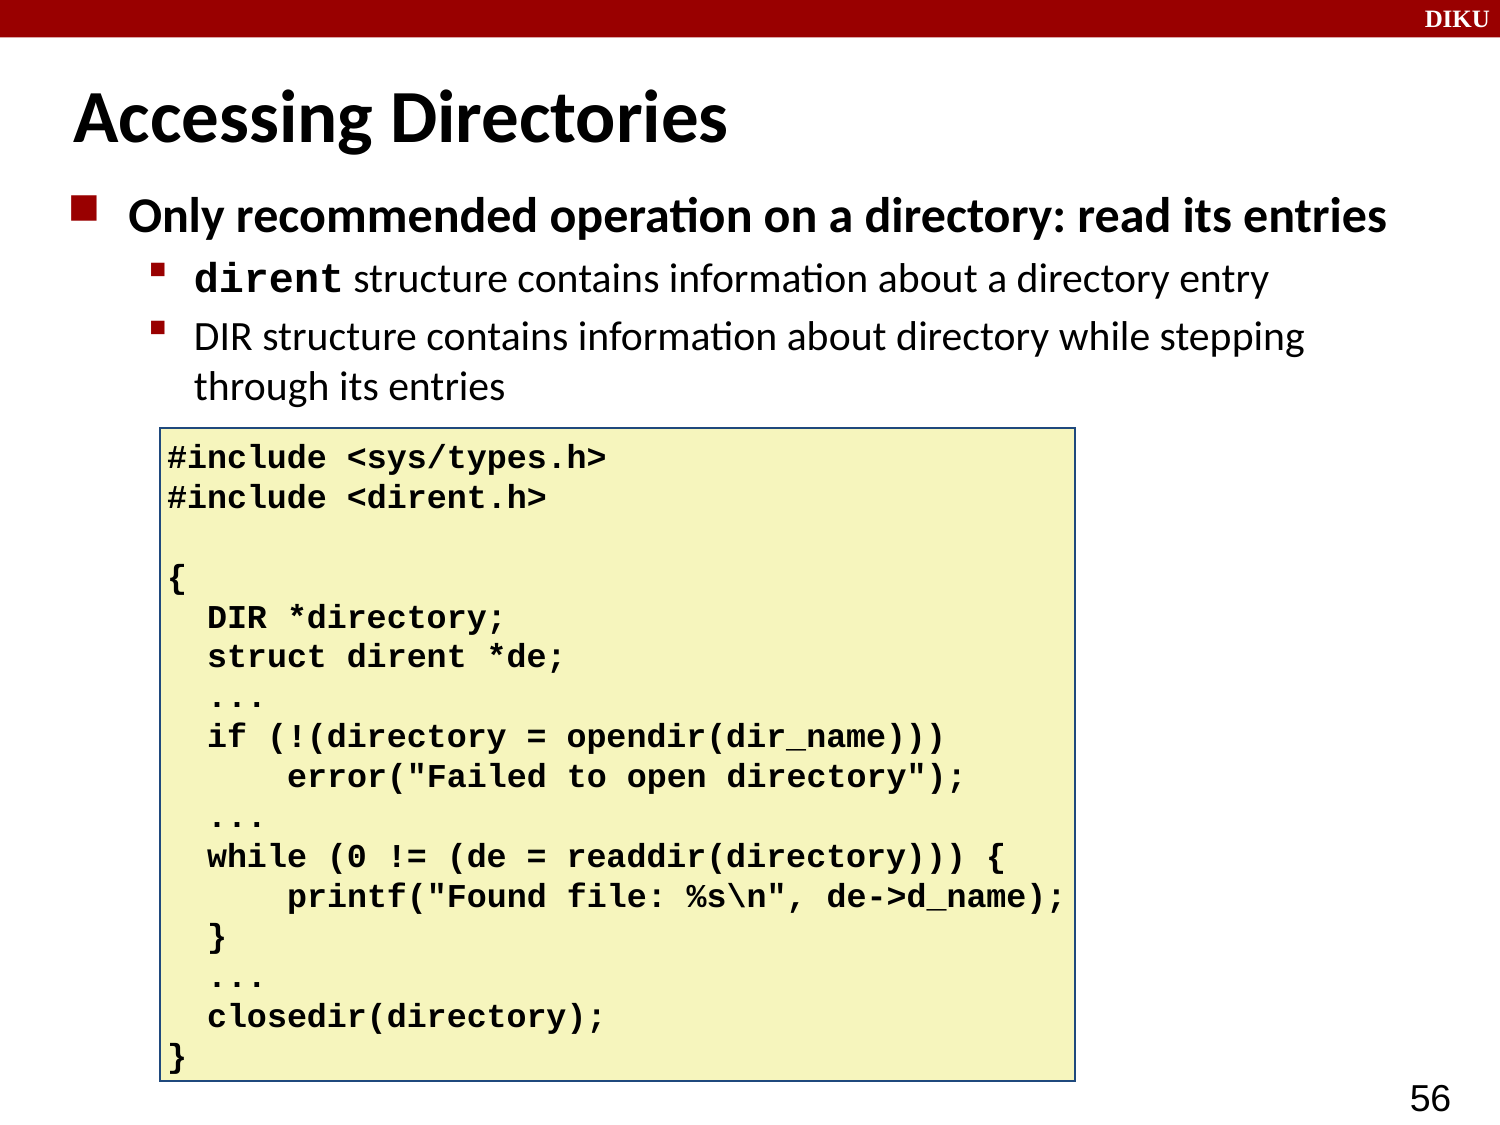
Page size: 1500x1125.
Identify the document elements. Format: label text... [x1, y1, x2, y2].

text_box #include <sys/types.h> #include <dirent.h> { DIR *directory; struct dirent *de; ... if (!(directory = opendir(dir_name))) error("Failed to open directory"); ... while (0 != (de = readdir(directory))) { printf("Found file: %s\n", de->d_name); } ... closedir(directory); } [159, 427, 1075, 1082]
text_box Accessing Directories [58, 49, 1304, 174]
text_box Only recommended operation on a directory: read its entries dirent structure contains information about a directory entry DIR structure contains information about directory while stepping through its entries [57, 174, 1463, 991]
